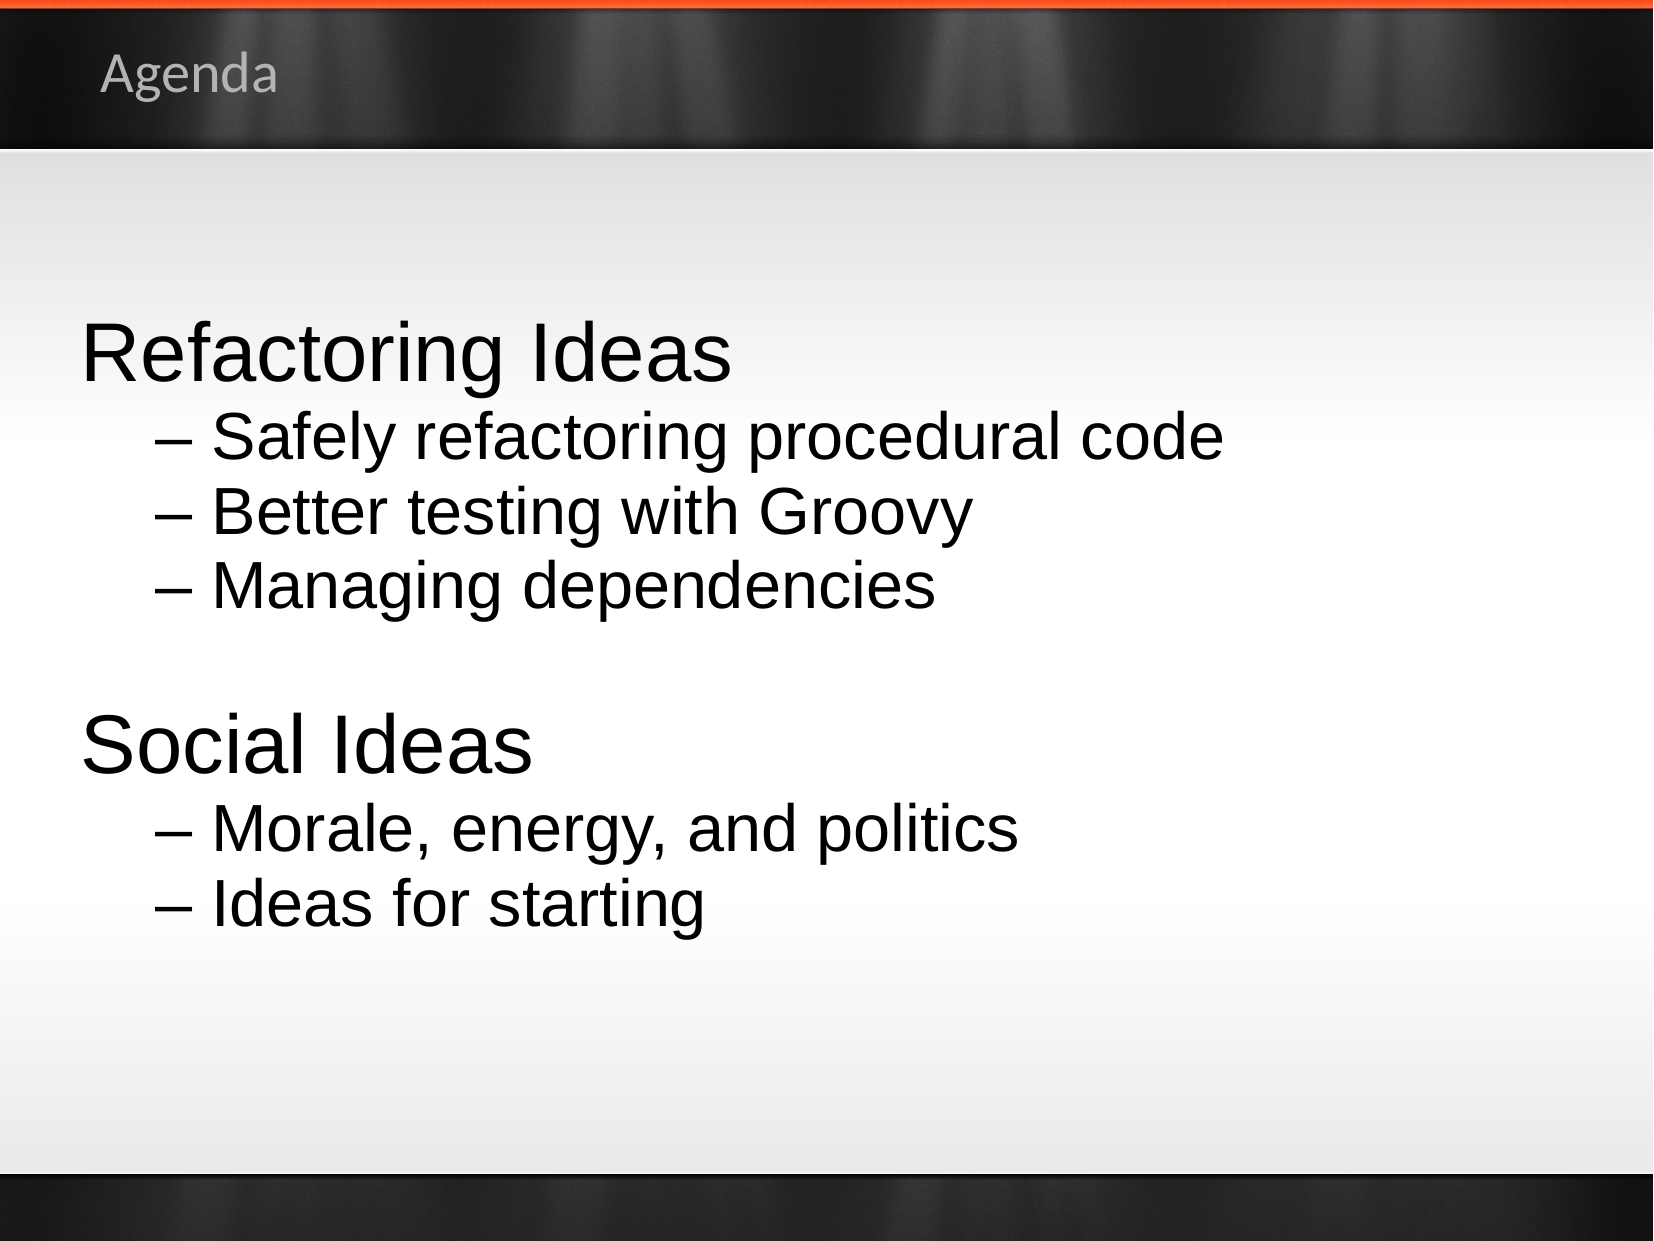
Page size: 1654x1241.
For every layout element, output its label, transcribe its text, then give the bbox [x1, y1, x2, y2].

title Agenda [100, 6, 1588, 151]
picture [0, 0, 1653, 1241]
subtitle Refactoring Ideas – Safely refactoring procedural code – Better testing with Groovy – Managing dependencies Social Ideas – Morale, energy, and politics – Ideas for starting [80, 305, 1569, 1125]
